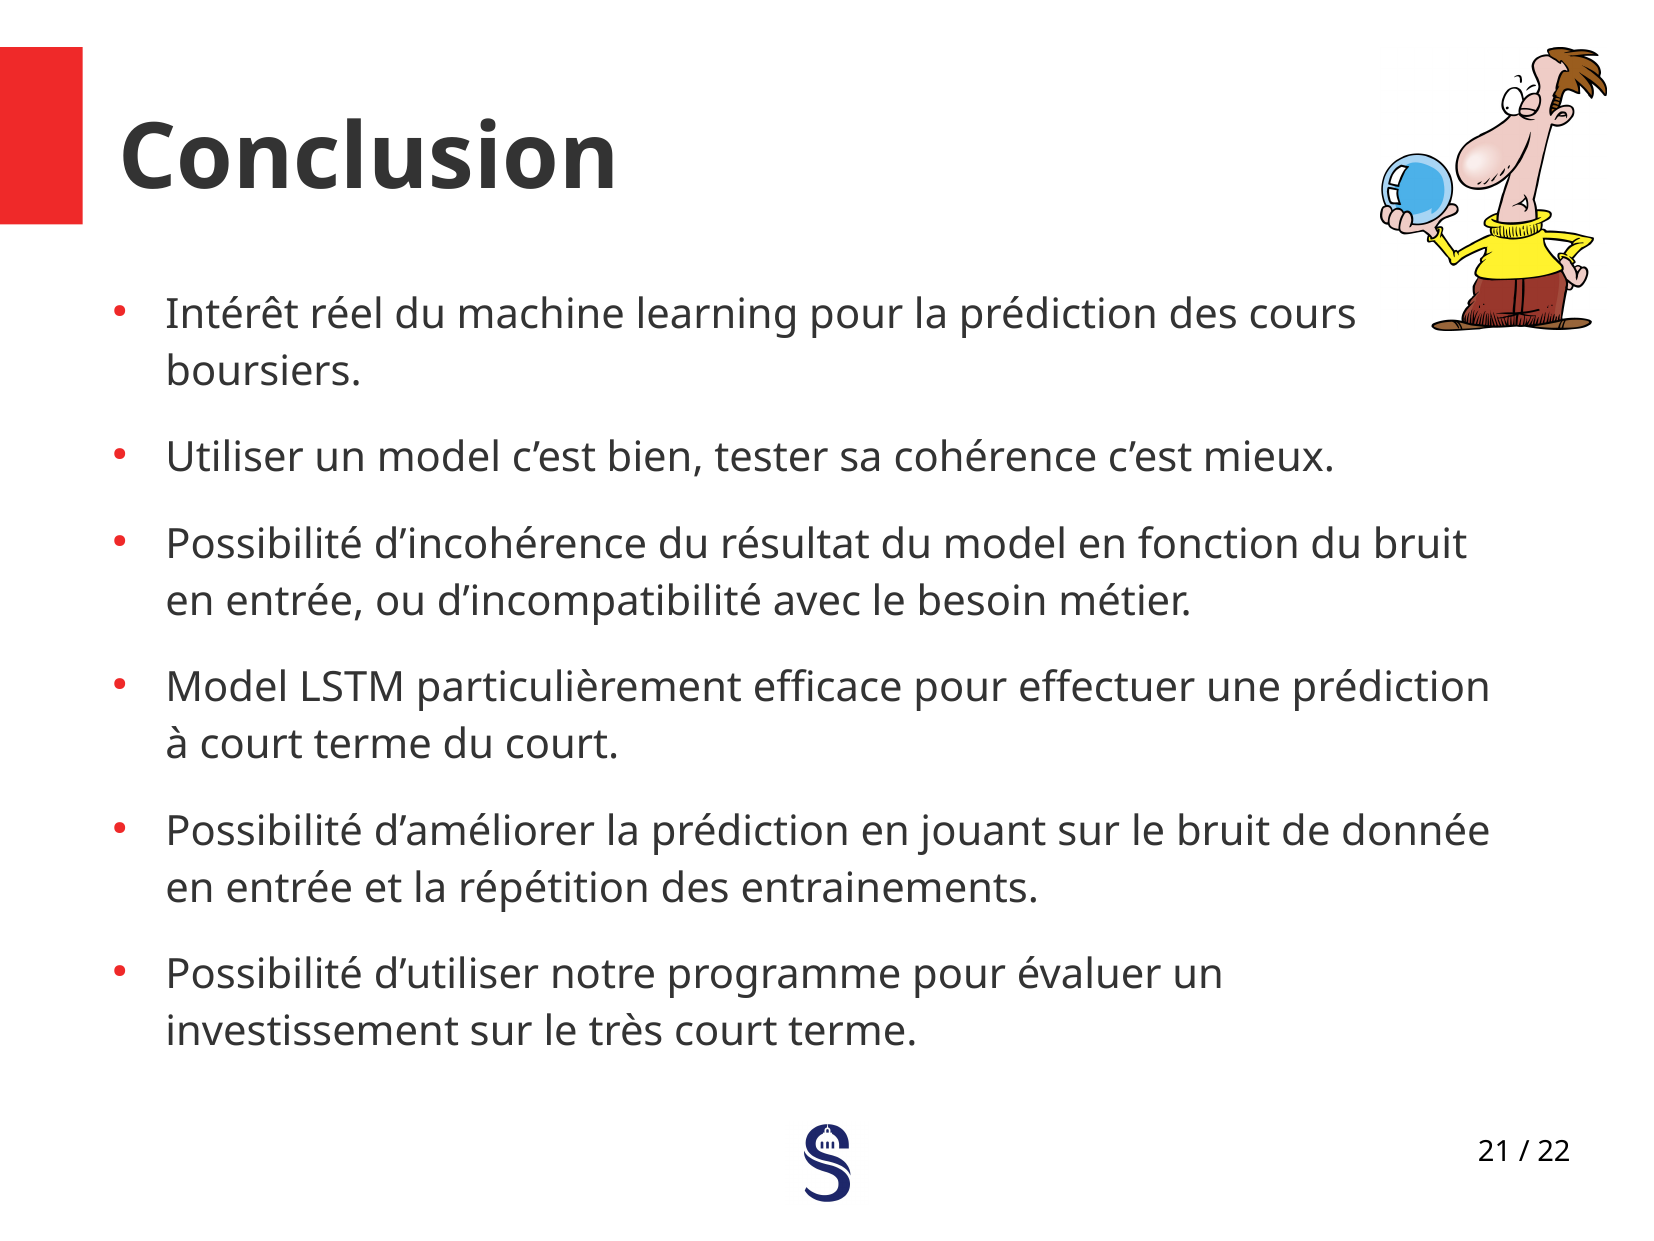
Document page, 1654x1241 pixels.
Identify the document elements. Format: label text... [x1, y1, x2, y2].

picture [785, 1121, 869, 1205]
list Intérêt réel du machine learning pour la prédiction des cours boursiers. Utiliser un model c’est bien, tester sa cohérence c’est mieux. Possibilité d’incohérence du résultat du model en fonction du bruit en entrée, ou d’incompatibilité avec le besoin métier. Model LSTM particulièrement efficace pour effectuer une prédiction à court terme du court. Possibilité d’améliorer la prédiction en jouant sur le bruit de donnée en entrée et la répétition des entrainements. Possibilité d’utiliser notre programme pour évaluer un investissement sur le très court terme. [94, 283, 1512, 1003]
title Conclusion [118, 49, 1380, 257]
picture [1380, 47, 1607, 331]
